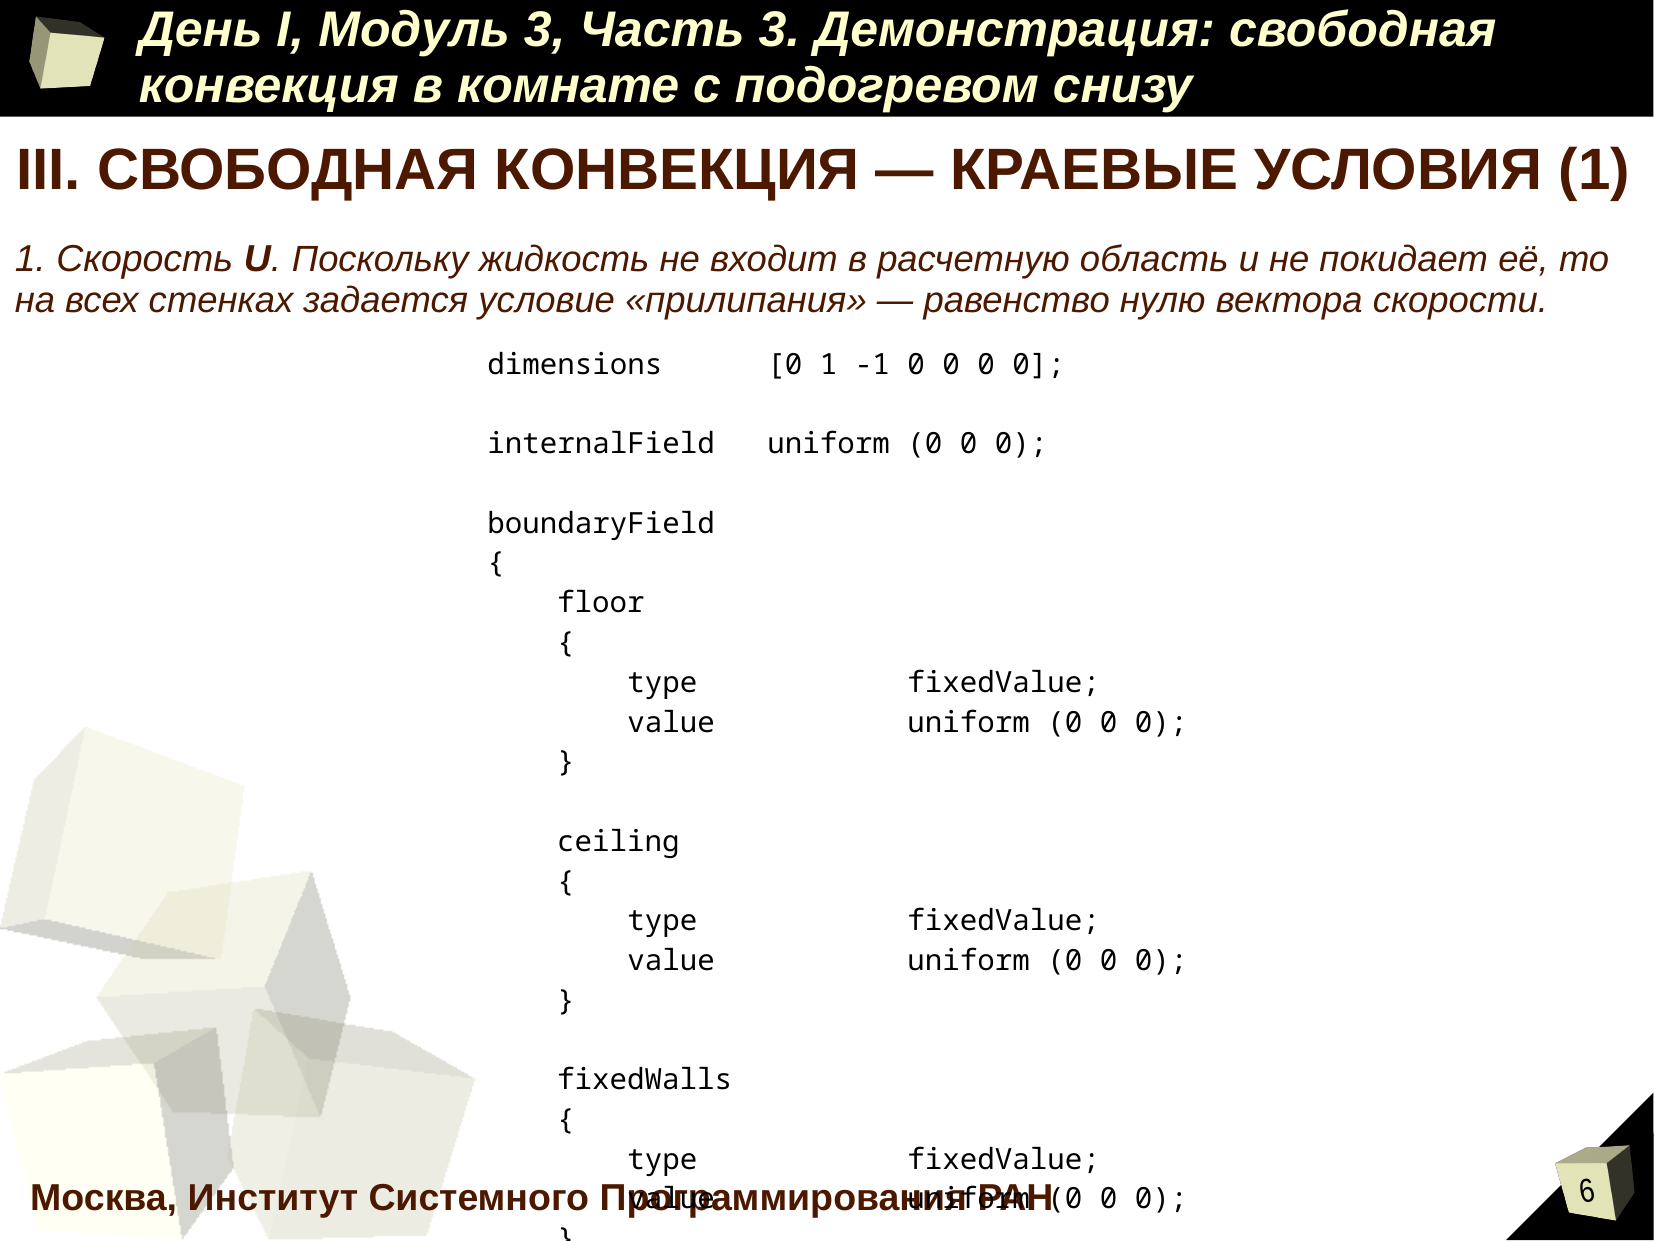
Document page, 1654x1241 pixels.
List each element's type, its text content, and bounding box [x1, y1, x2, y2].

text_box III. СВОБОДНАЯ КОНВЕКЦИЯ — КРАЕВЫЕ УСЛОВИЯ (1) [1, 129, 1654, 210]
picture [464, 1193, 472, 1198]
text_box 1. Скорость U. Поскольку жидкость не входит в расчетную область и не покидает её, то на всех стенках задается условие «прилипания» — равенство нулю вектора скорости. [0, 230, 1654, 328]
text_box dimensions [0 1 -1 0 0 0 0]; internalField uniform (0 0 0); boundaryField { floor { type fixedValue; value uniform (0 0 0); } ceiling { type fixedValue; value uniform (0 0 0); } fixedWalls { type fixedValue; value uniform (0 0 0); } } [472, 335, 1359, 1152]
picture [0, 726, 477, 1241]
